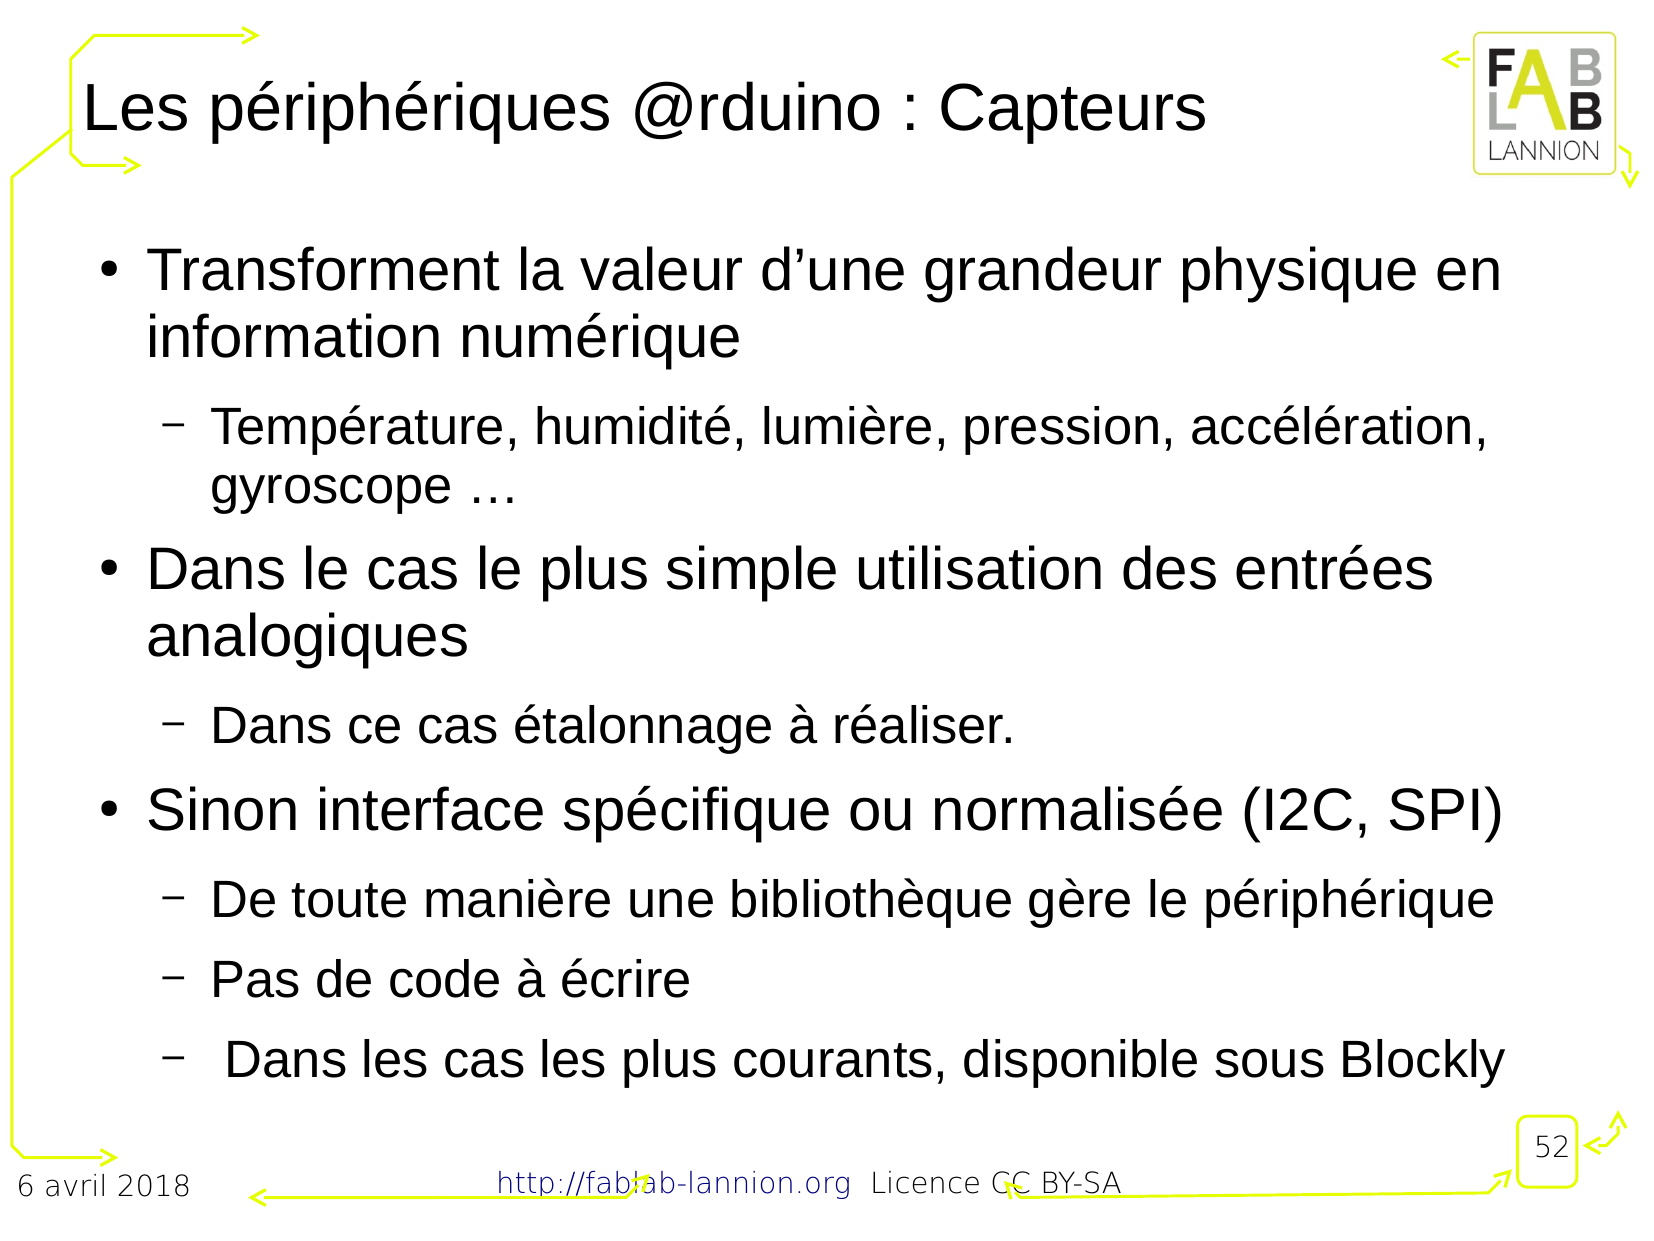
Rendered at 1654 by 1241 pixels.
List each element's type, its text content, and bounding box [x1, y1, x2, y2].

title Les périphériques @rduino : Capteurs [82, 49, 1441, 166]
list Transforment la valeur d’une grandeur physique en information numérique Température, humidité, lumière, pression, accélération, gyroscope … Dans le cas le plus simple utilisation des entrées analogiques Dans ce cas étalonnage à réaliser. Sinon interface spécifique ou normalisée (I2C, SPI) De toute manière une bibliothèque gère le périphérique Pas de code à écrire Dans les cas les plus courants, disponible sous Blockly [82, 236, 1571, 1099]
picture [1470, 29, 1619, 178]
